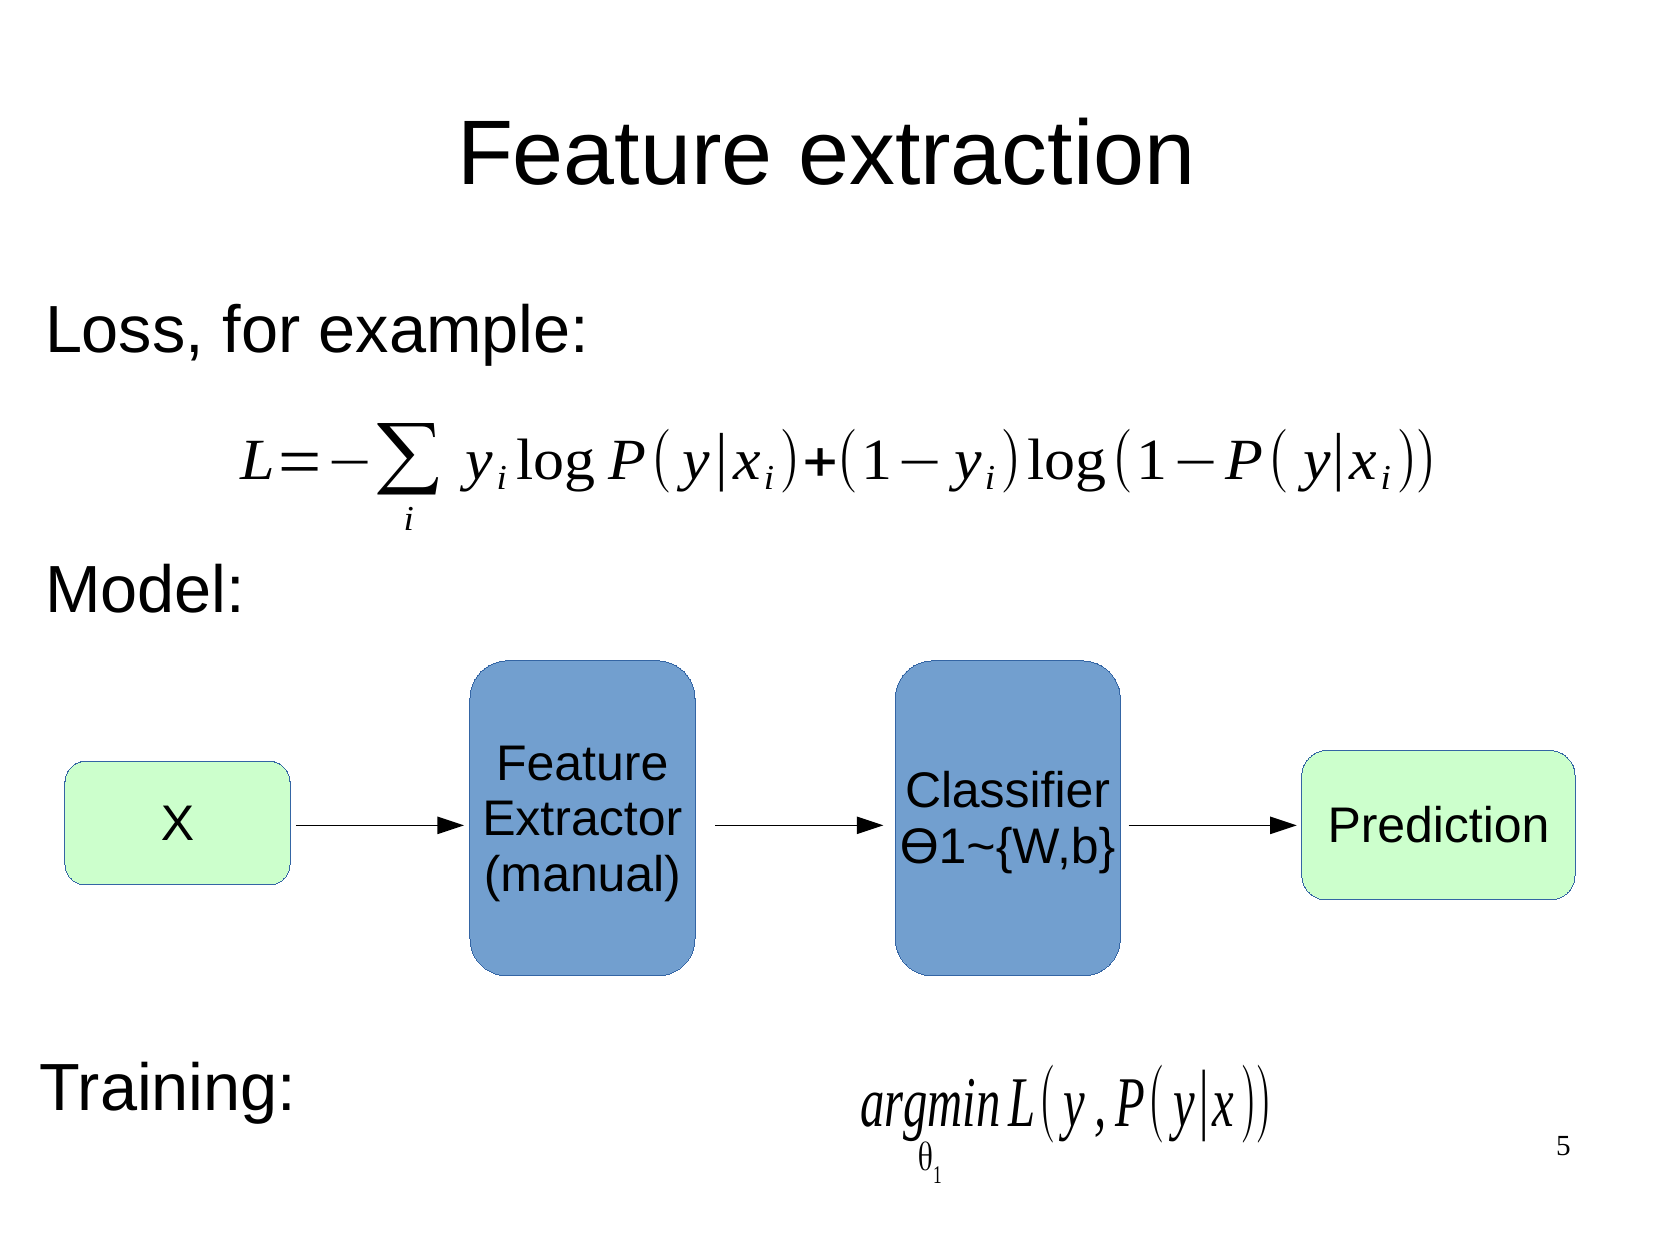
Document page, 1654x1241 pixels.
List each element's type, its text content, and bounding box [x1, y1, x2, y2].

text_box Feature Extractor (manual) [469, 660, 696, 976]
chart [847, 1058, 1285, 1188]
text_box Classifier Ɵ1~{W,b} [895, 660, 1121, 976]
text_box Prediction [1301, 750, 1576, 900]
title Feature extraction [82, 49, 1571, 257]
text_box X [64, 761, 291, 885]
text_box Loss, for example: [45, 278, 676, 381]
text_box Model: [45, 537, 676, 641]
text_box Training: [39, 1050, 361, 1125]
chart [221, 417, 1453, 537]
